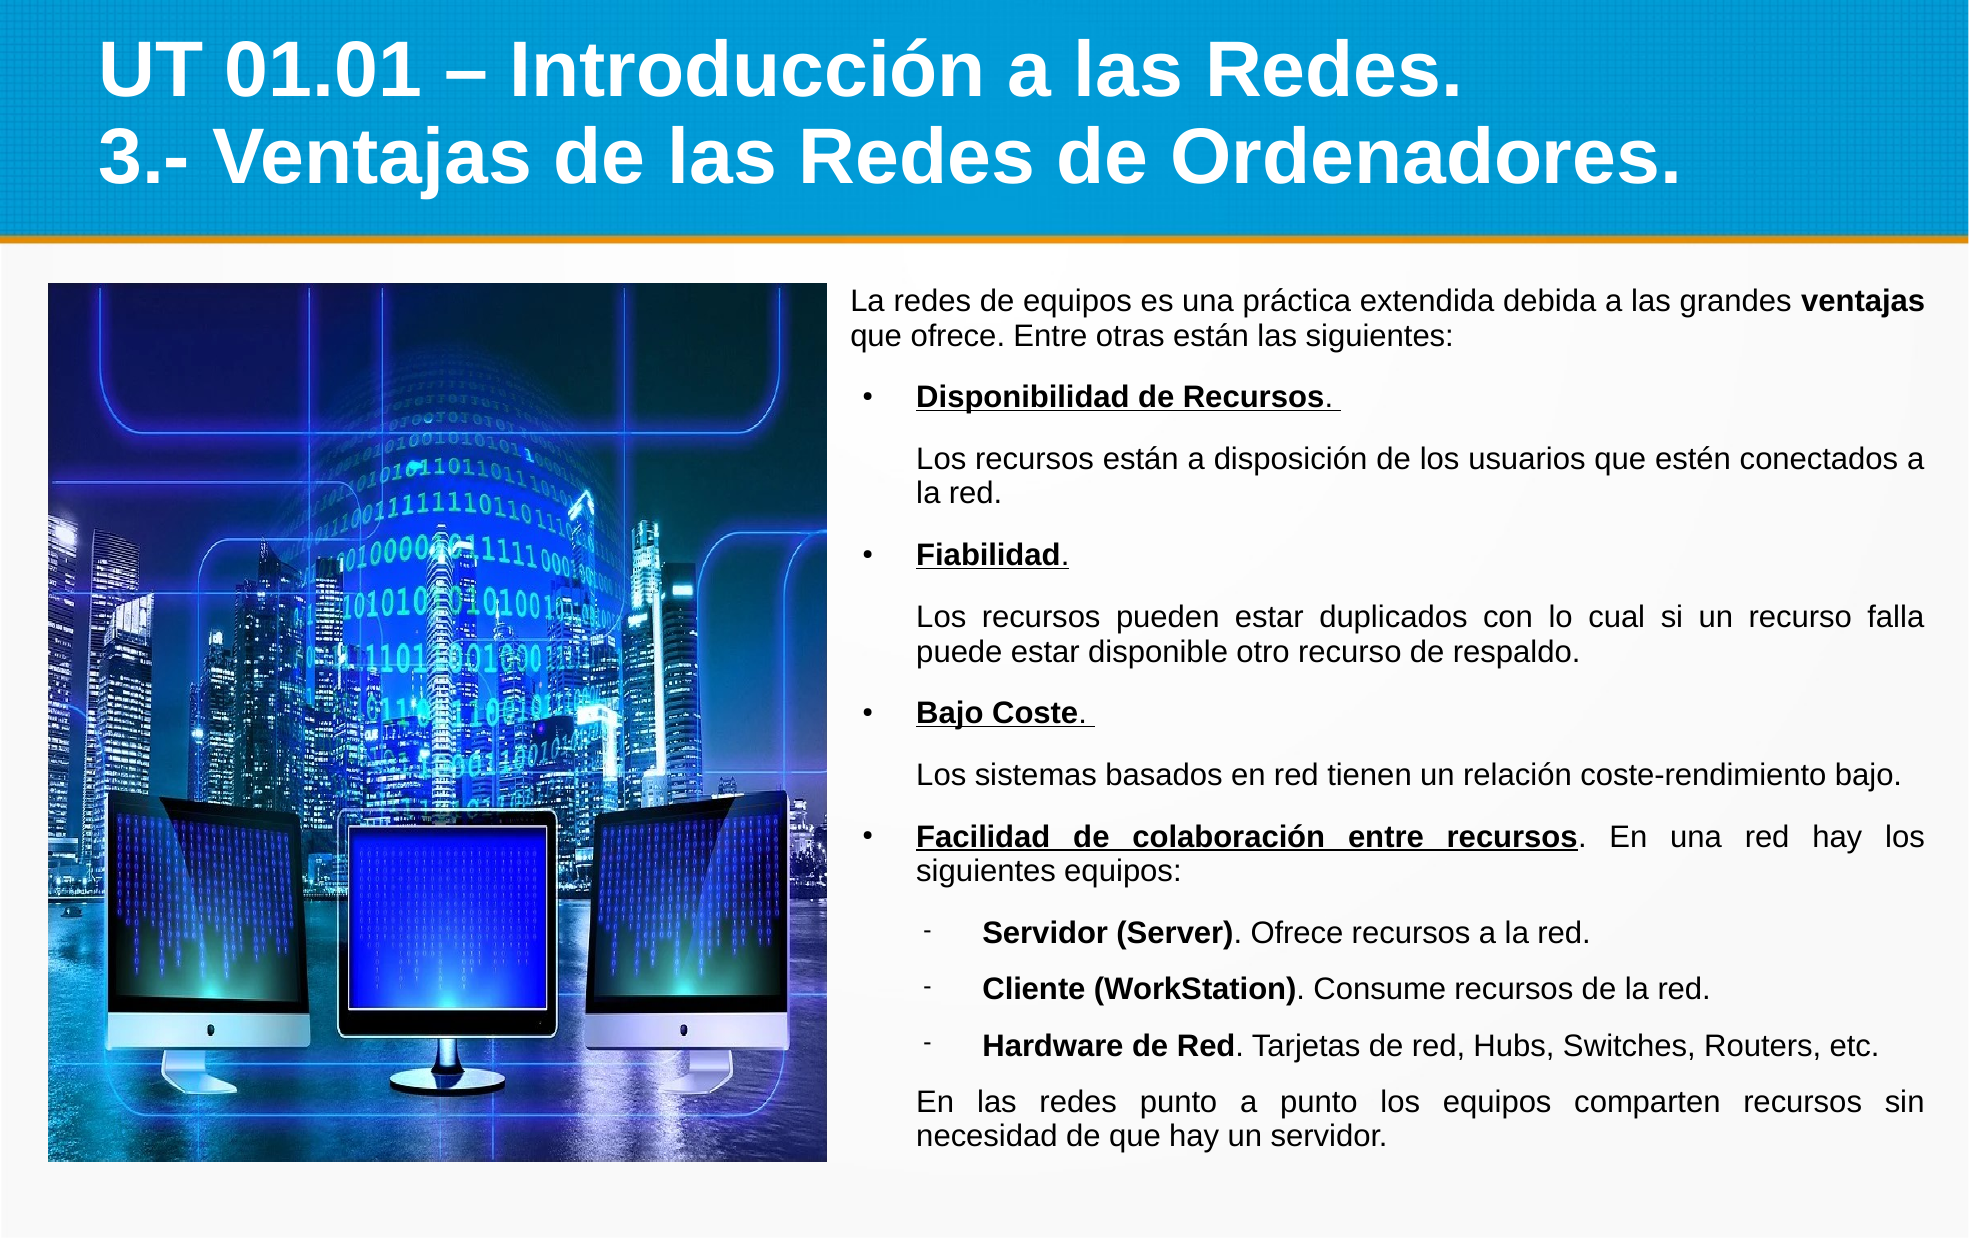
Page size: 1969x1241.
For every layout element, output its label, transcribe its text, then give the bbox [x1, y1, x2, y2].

picture [0, 233, 1969, 1241]
list La redes de equipos es una práctica extendida debida a las grandes ventajas que ofrece. Entre otras están las siguientes: Disponibilidad de Recursos. Los recursos están a disposición de los usuarios que estén conectados a la red. Fiabilidad. Los recursos pueden estar duplicados con lo cual si un recurso falla puede estar disponible otro recurso de respaldo. Bajo Coste. Los sistemas basados en red tienen un relación coste-rendimiento bajo. Facilidad de colaboración entre recursos. En una red hay los siguientes equipos: Servidor (Server). Ofrece recursos a la red. Cliente (WorkStation). Consume recursos de la red. Hardware de Red. Tarjetas de red, Hubs, Switches, Routers, etc. En las redes punto a punto los equipos comparten recursos sin necesidad de que hay un servidor. [850, 283, 1926, 1170]
title UT 01.01 – Introducción a las Redes. 3.- Ventajas de las Redes de Ordenadores. [98, 19, 1870, 201]
